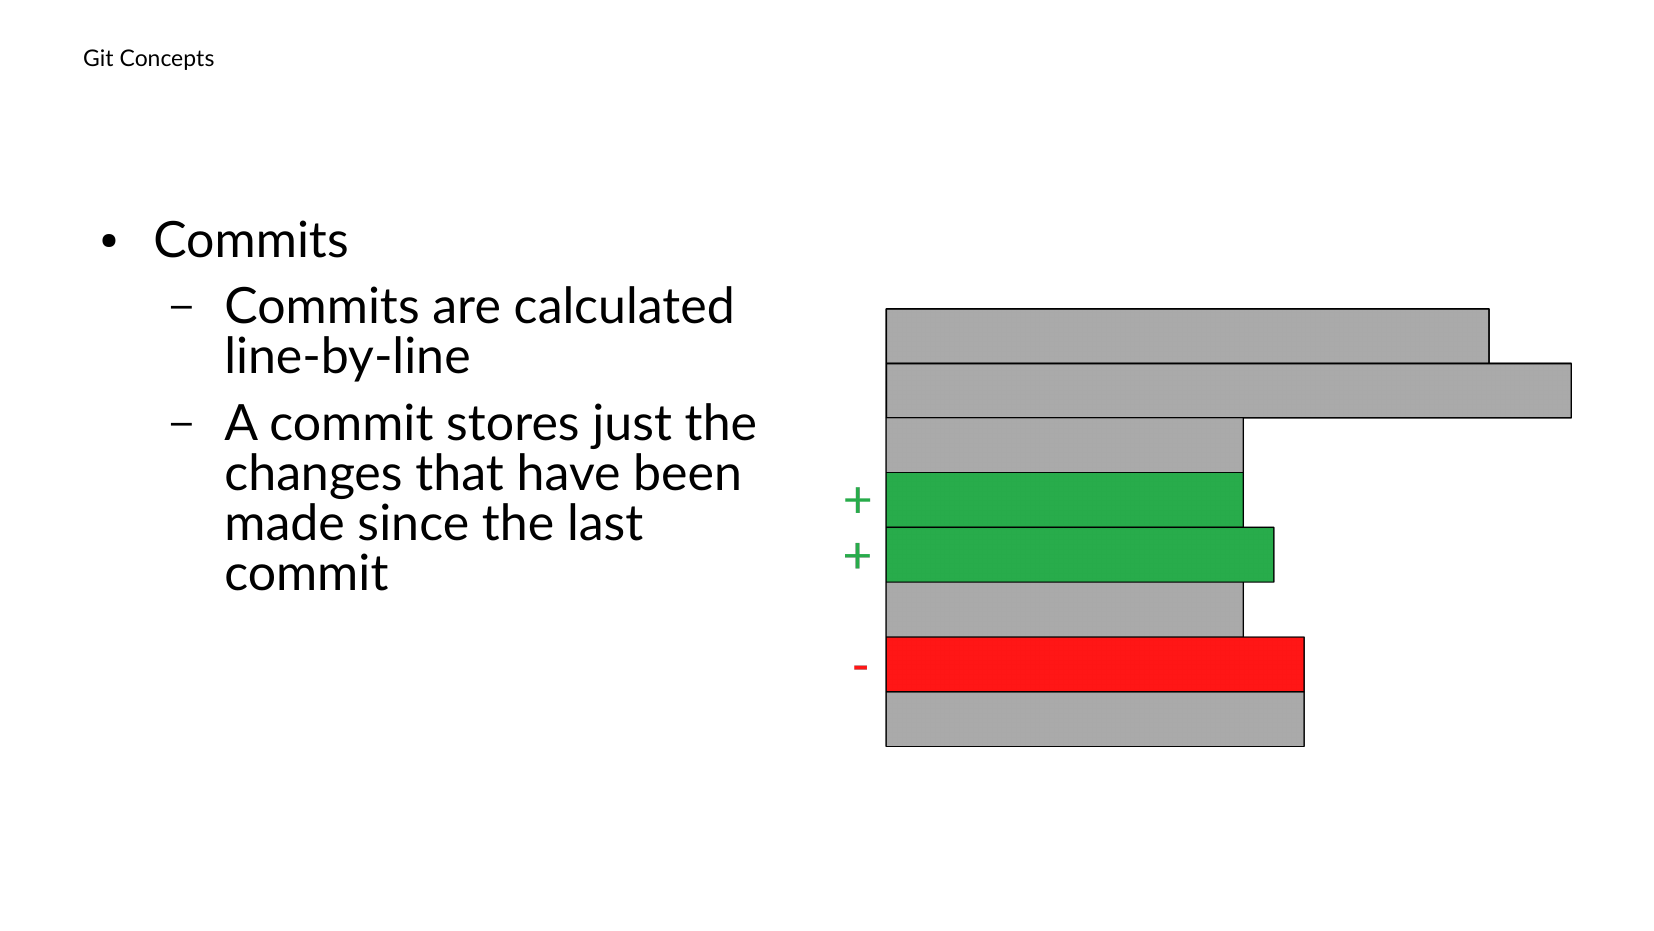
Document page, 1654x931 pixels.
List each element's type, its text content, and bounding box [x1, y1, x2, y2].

picture [845, 216, 1572, 839]
title Git Concepts [83, 0, 1571, 119]
list Commits Commits are calculated line-by-line A commit stores just the changes that have been made since the last commit [82, 217, 809, 839]
